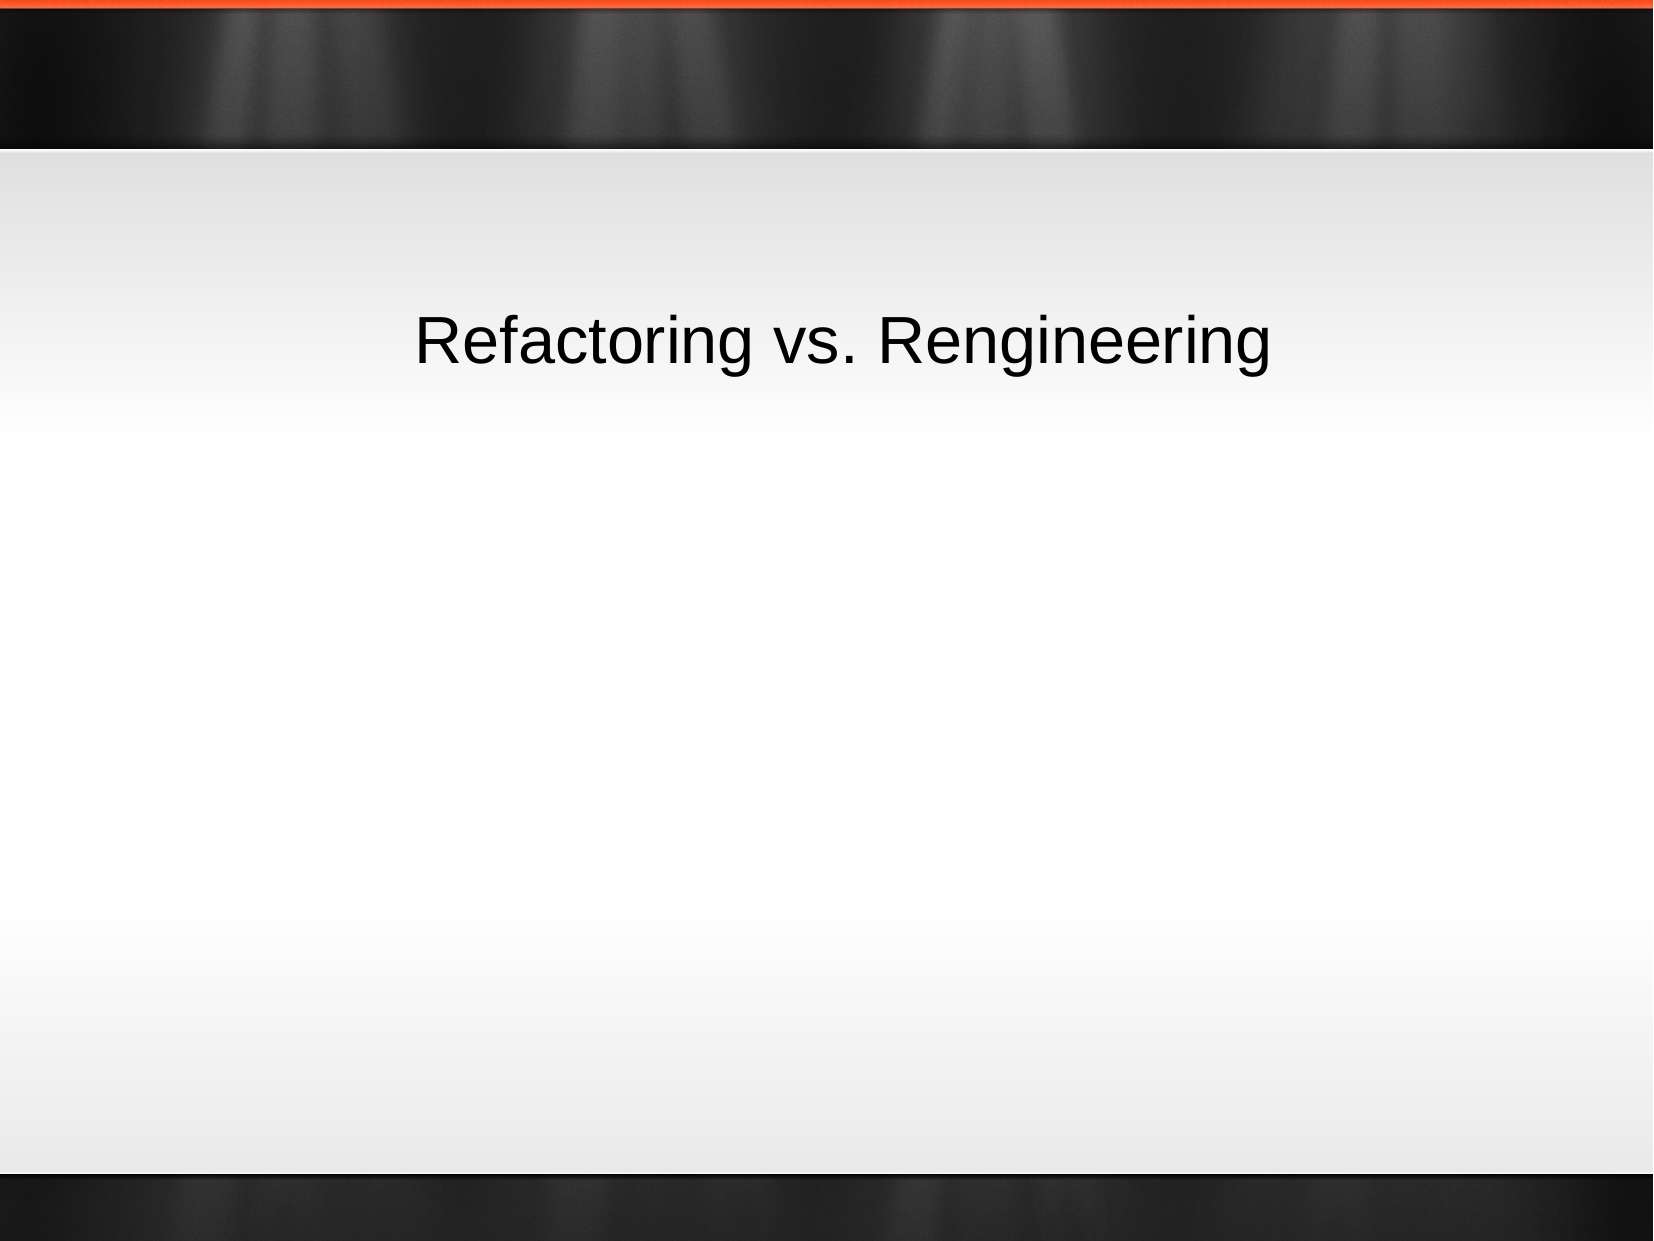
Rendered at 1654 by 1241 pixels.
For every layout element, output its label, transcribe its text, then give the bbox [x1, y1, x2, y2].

subtitle Refactoring vs. Rengineering [100, 6, 1588, 1125]
picture [0, 0, 1653, 1241]
